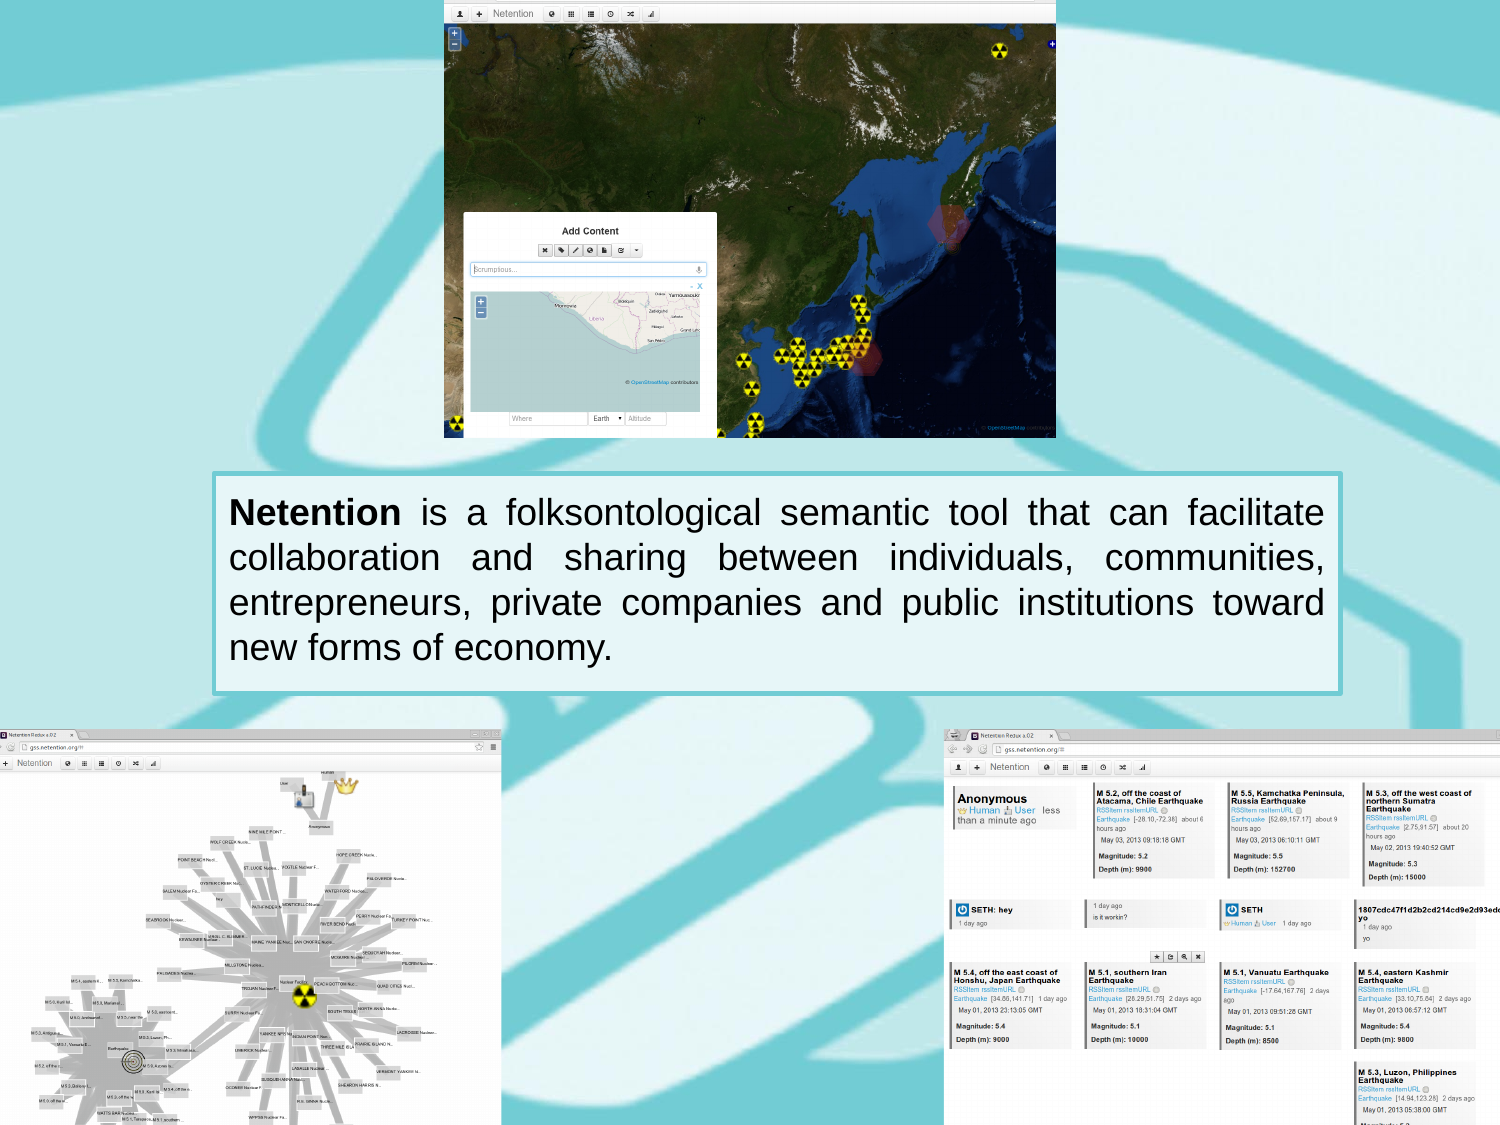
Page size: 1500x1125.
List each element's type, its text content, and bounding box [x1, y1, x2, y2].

text_box [0, 0, 1500, 1125]
text_box Netention is a folksontological semantic tool that can facilitate collaboration and sharing between individuals, communities, entrepreneurs, private companies and public institutions toward new forms of economy. [214, 473, 1341, 694]
